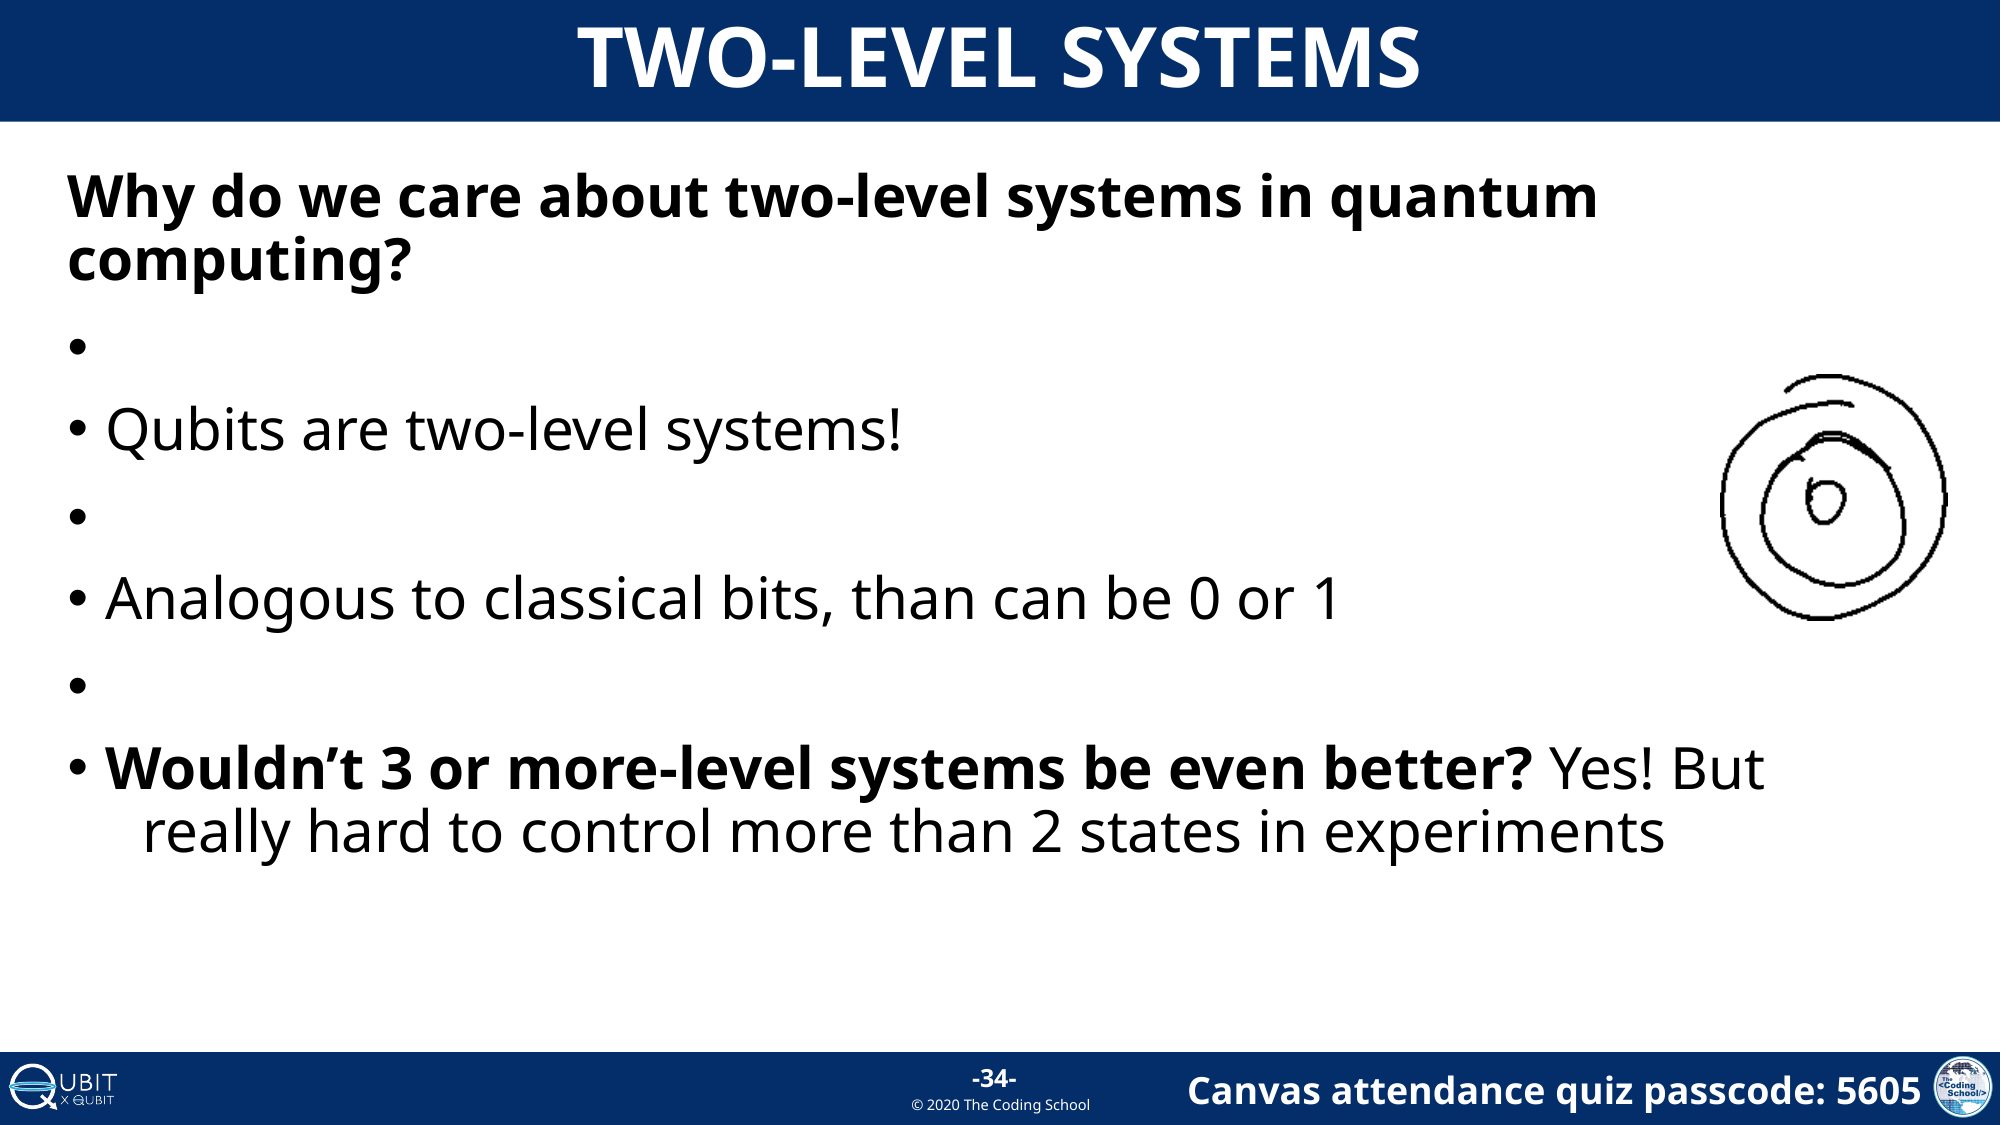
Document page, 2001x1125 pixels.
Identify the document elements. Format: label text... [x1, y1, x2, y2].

picture [1720, 374, 1948, 621]
list Why do we care about two-level systems in quantum computing? Qubits are two-level systems! Analogous to classical bits, than can be 0 or 1 Wouldn’t 3 or more-level systems be even better? Yes! But really hard to control more than 2 states in experiments [52, 159, 1940, 1014]
title Two-level systems [0, 0, 2000, 122]
text_box -34- [945, 1050, 1044, 1110]
